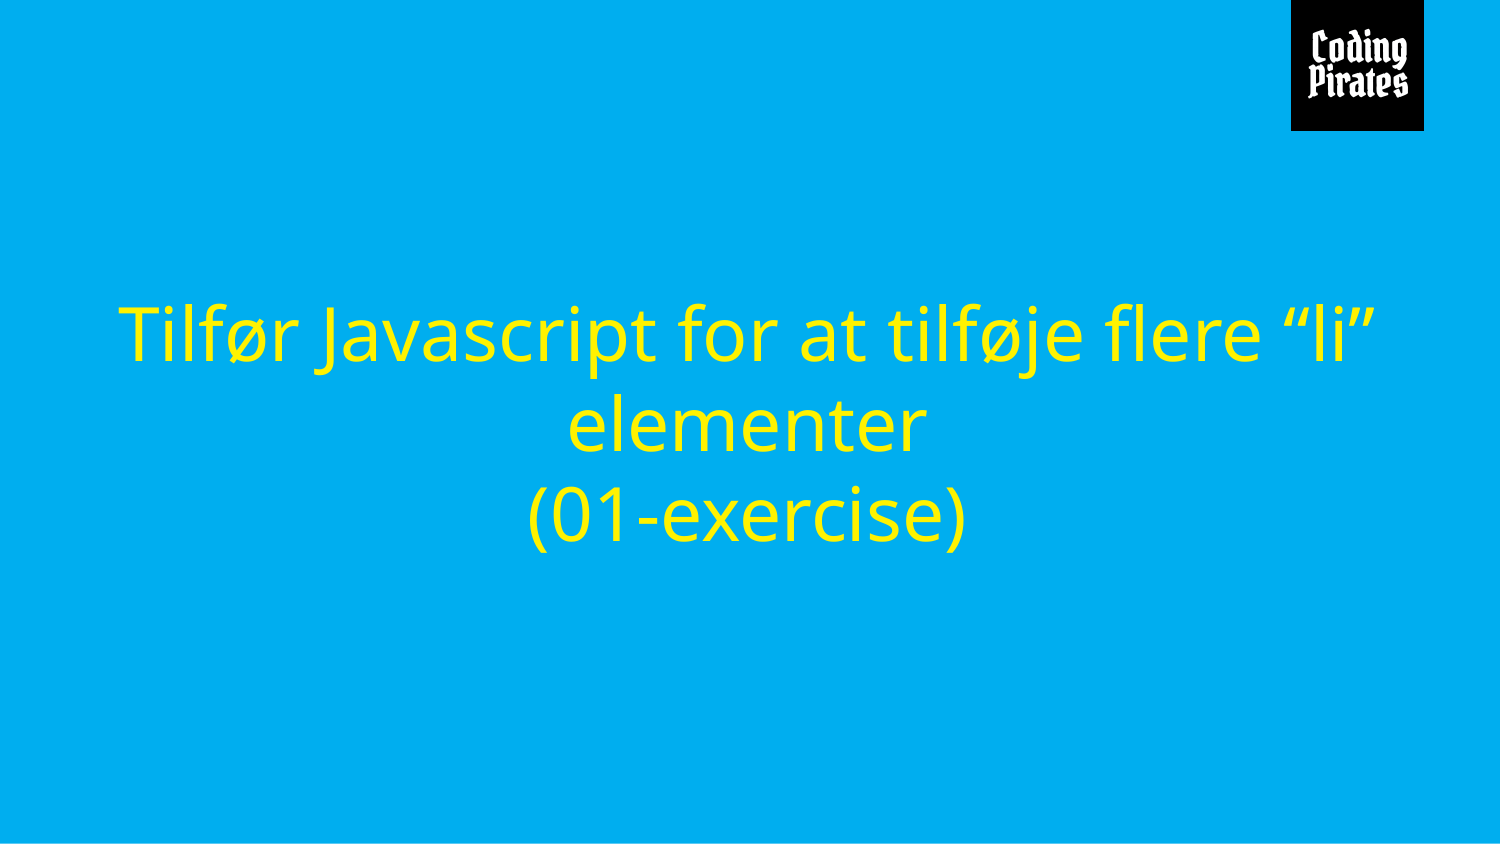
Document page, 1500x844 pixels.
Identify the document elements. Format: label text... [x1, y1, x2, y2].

title Tilfør Javascript for at tilføje flere “li” elementer (01-exercise) [5, 352, 1490, 491]
picture [1292, 0, 1423, 130]
